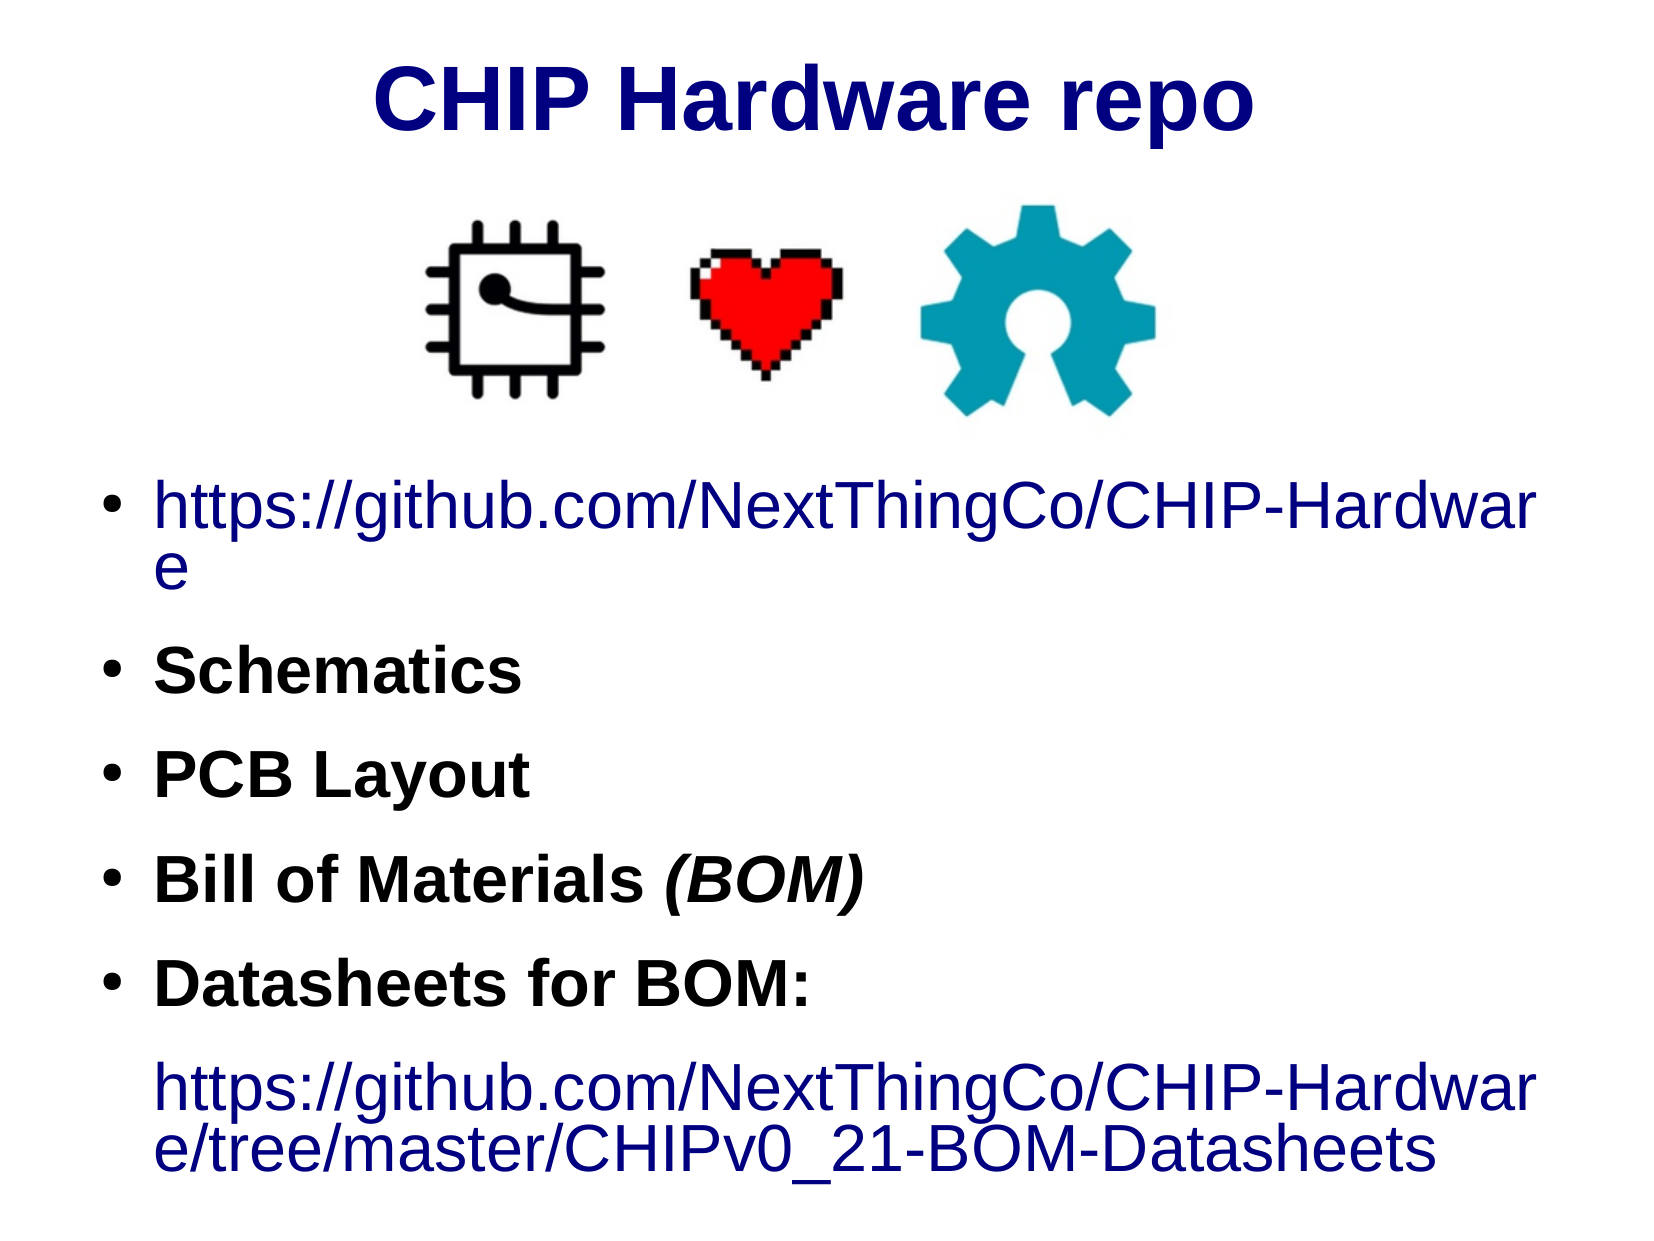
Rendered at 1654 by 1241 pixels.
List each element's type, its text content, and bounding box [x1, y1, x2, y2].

title CHIP Hardware repo [70, 46, 1560, 254]
list https://github.com/NextThingCo/CHIP-Hardware Schematics PCB Layout Bill of Materials (BOM) Datasheets for BOM: https://github.com/NextThingCo/CHIP-Hardware/tree/master/CHIPv0_21-BOM-Datasheets [82, 364, 1571, 1084]
picture [322, 254, 1252, 364]
